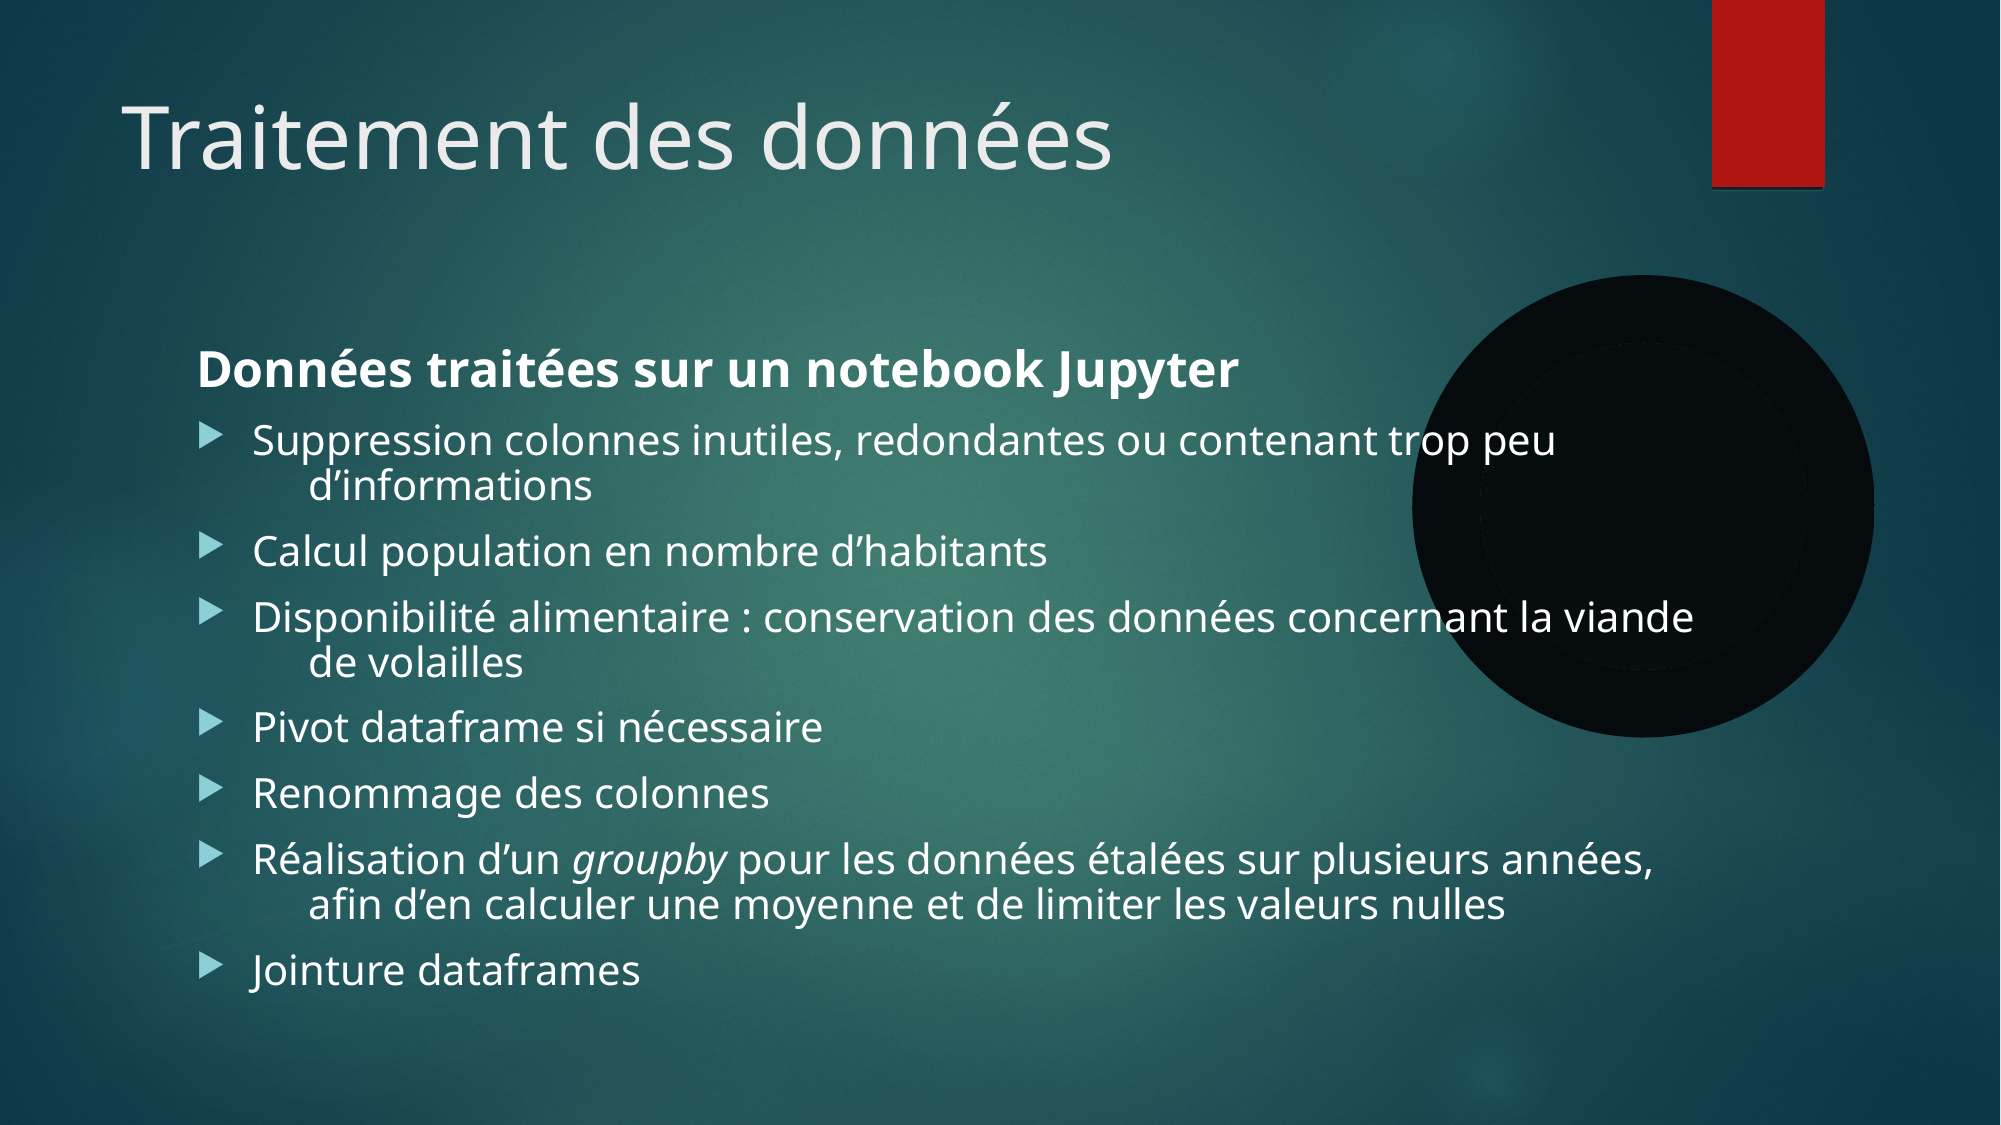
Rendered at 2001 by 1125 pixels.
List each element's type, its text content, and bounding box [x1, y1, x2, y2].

title Traitement des données [106, 74, 1649, 305]
list Données traitées sur un notebook Jupyter Suppression colonnes inutiles, redondantes ou contenant trop peu d’informations Calcul population en nombre d’habitants Disponibilité alimentaire : conservation des données concernant la viande de volailles Pivot dataframe si nécessaire Renommage des colonnes Réalisation d’un groupby pour les données étalées sur plusieurs années, afin d’en calculer une moyenne et de limiter les valeurs nulles Jointure dataframes [181, 336, 1724, 1026]
